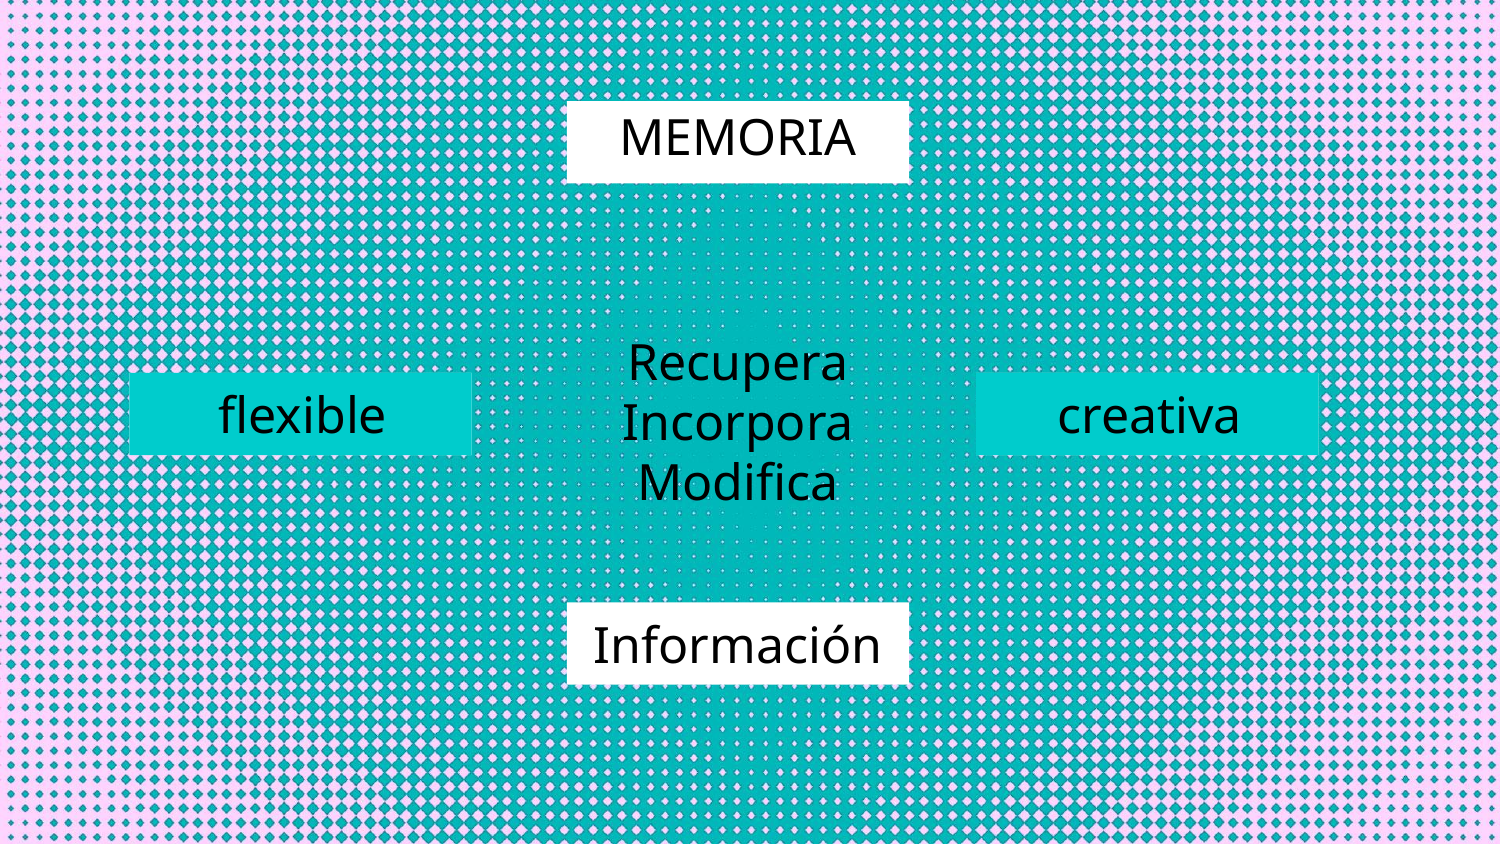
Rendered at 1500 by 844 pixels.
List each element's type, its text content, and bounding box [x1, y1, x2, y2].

text_box Recupera Incorpora Modifica [541, 367, 935, 473]
picture [0, 0, 1500, 844]
text_box flexible [106, 367, 500, 461]
text_box Información [541, 602, 935, 684]
text_box creativa [952, 367, 1347, 461]
text_box MEMORIA [541, 70, 935, 201]
